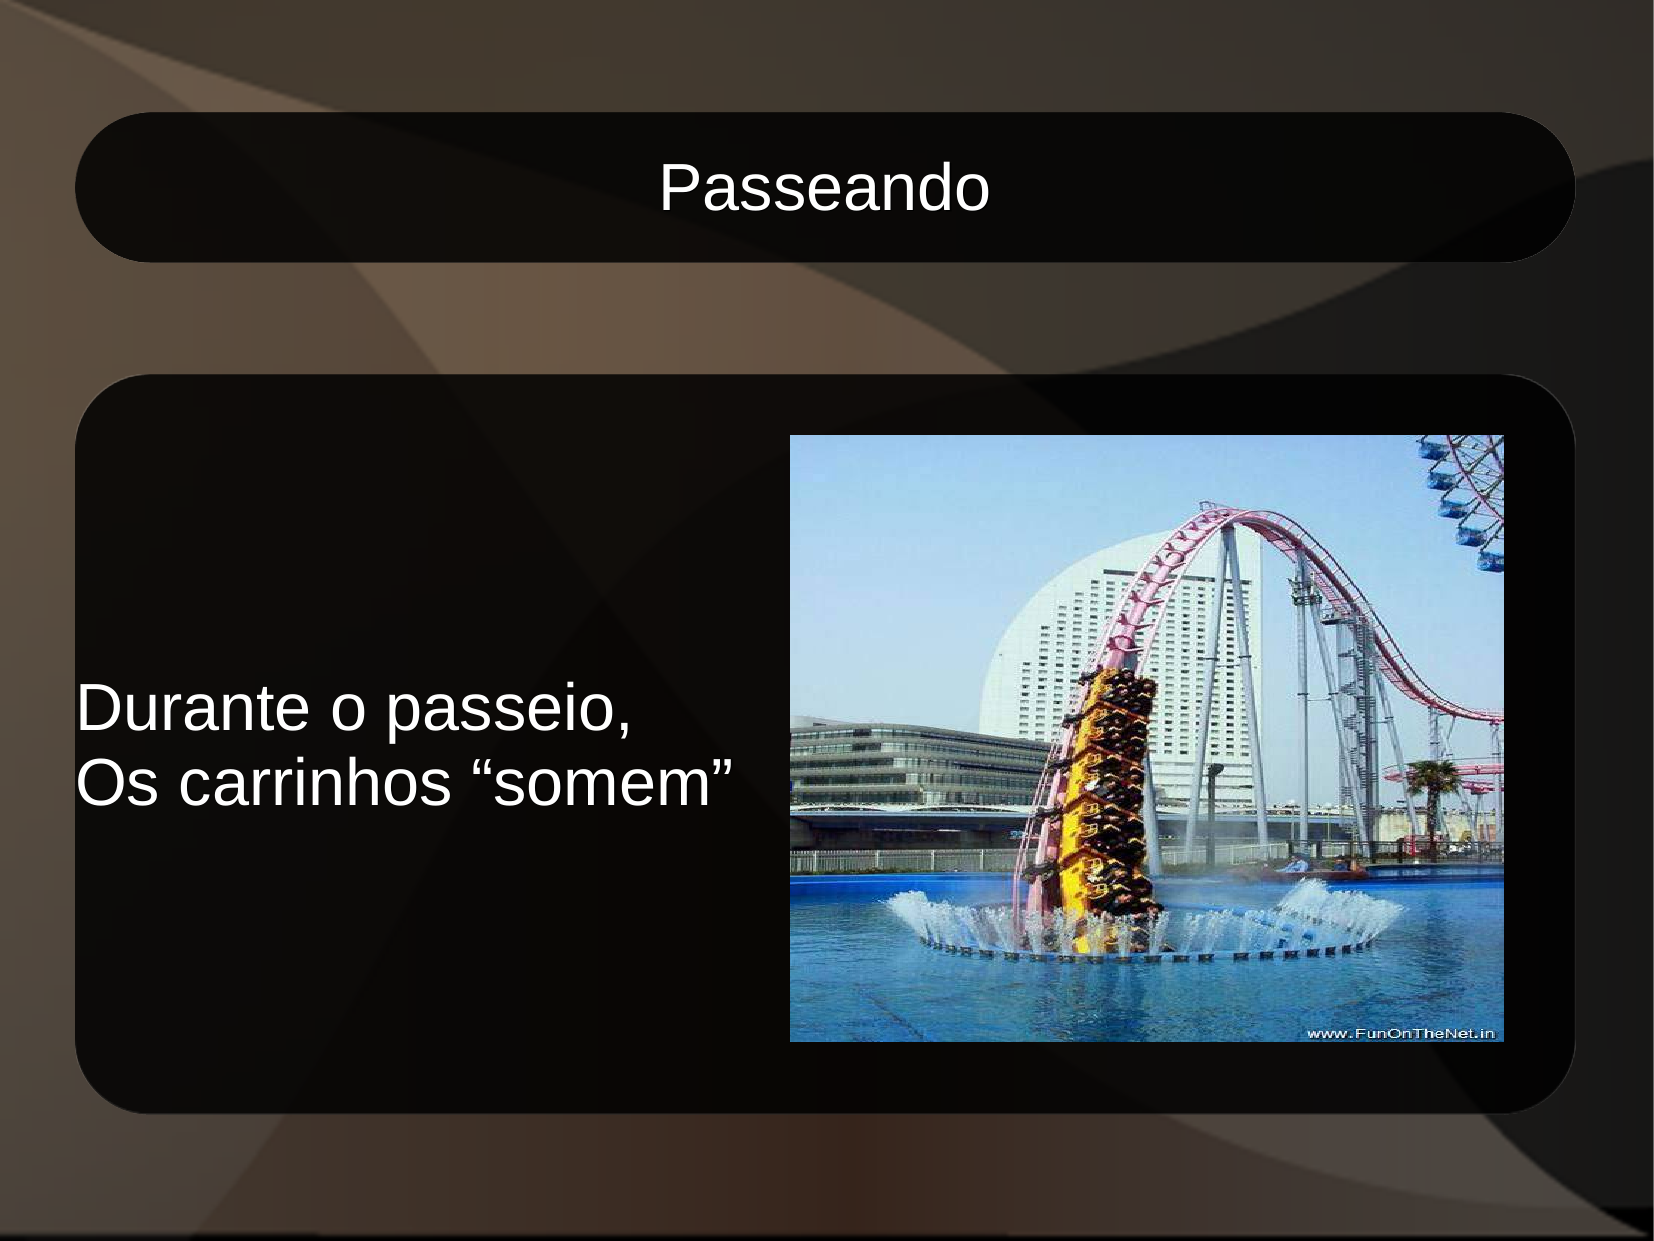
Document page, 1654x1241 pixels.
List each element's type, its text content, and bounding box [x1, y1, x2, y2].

picture [0, 0, 1654, 1241]
text_box Passeando [75, 112, 1576, 263]
text_box Durante o passeio, Os carrinhos “somem” [75, 375, 1576, 1115]
